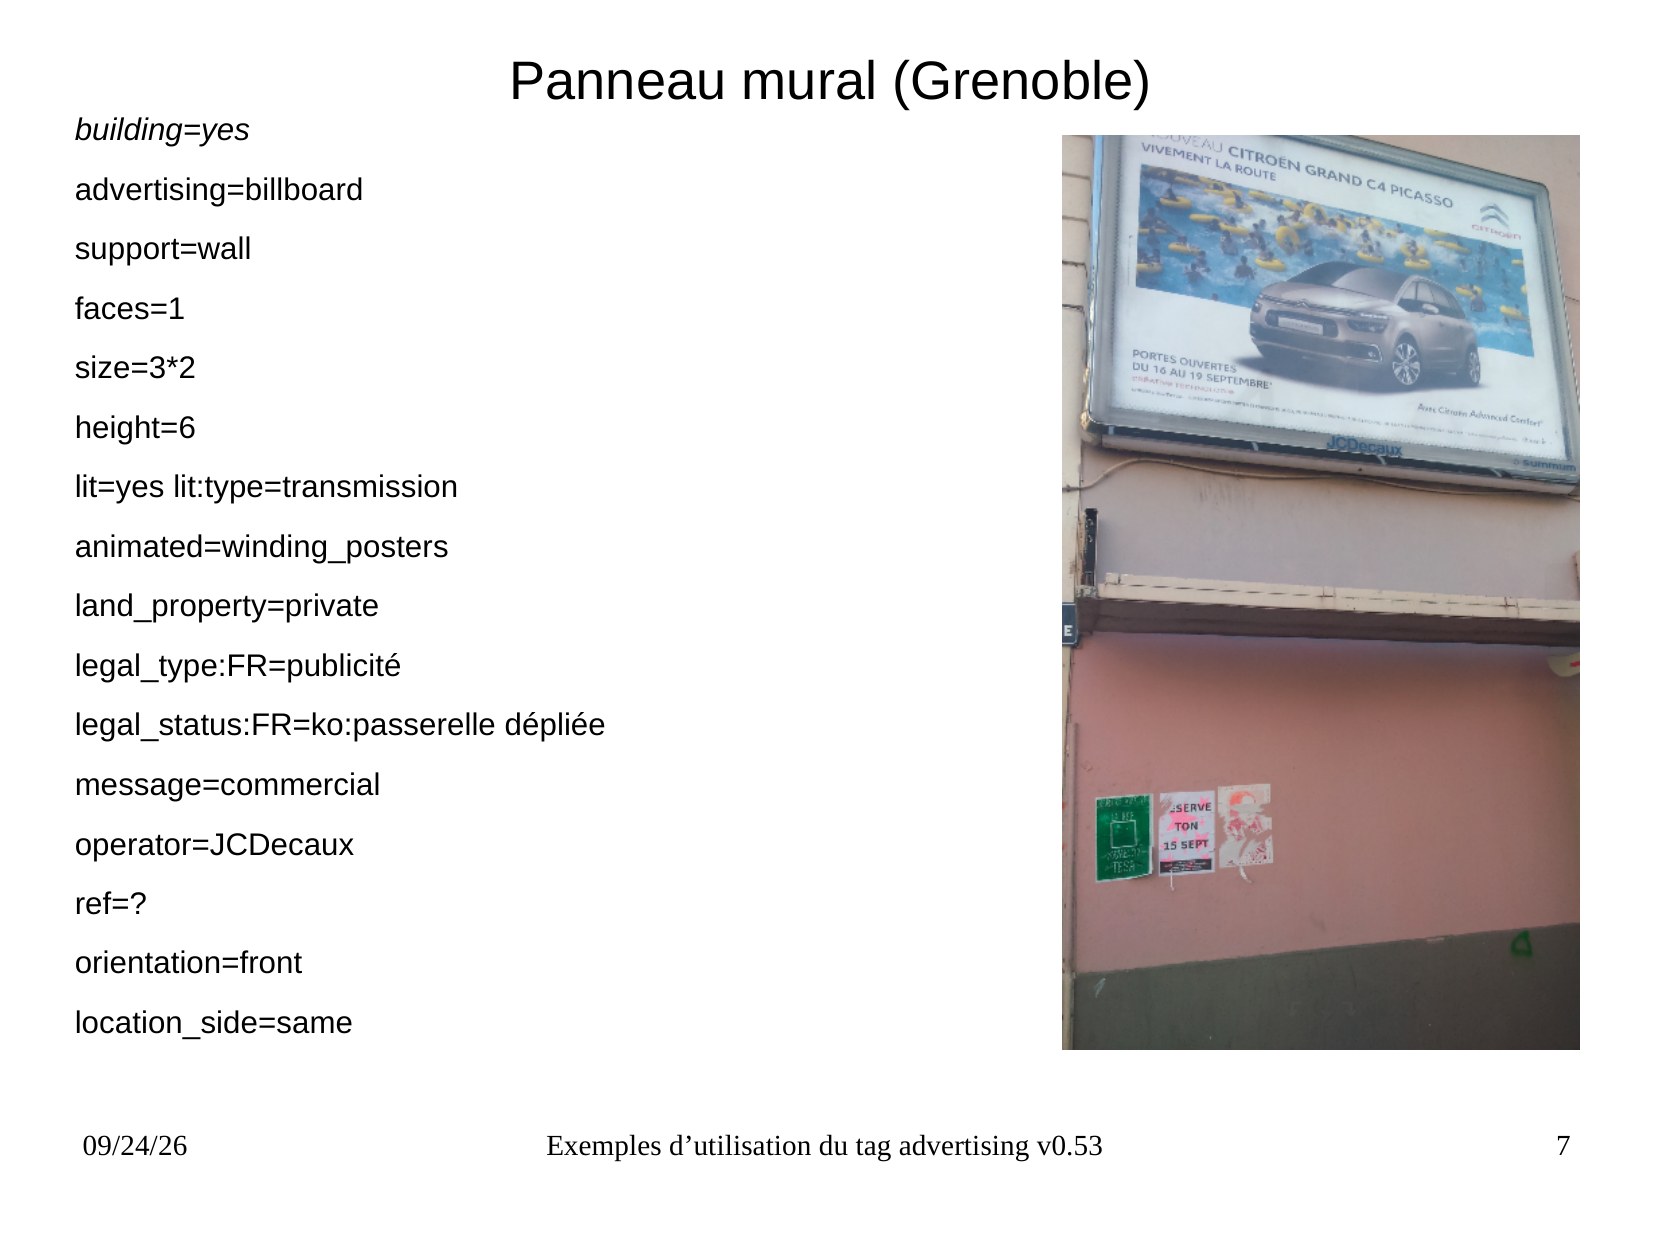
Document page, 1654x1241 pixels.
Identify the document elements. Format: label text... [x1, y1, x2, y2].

title Panneau mural (Grenoble) [86, 30, 1576, 133]
picture [1062, 135, 1580, 1051]
text_box building=yes advertising=billboard support=wall faces=1 size=3*2 height=6 lit=yes lit:type=transmission animated=winding_posters land_property=private legal_type:FR=publicité legal_status:FR=ko:passerelle dépliée message=commercial operator=JCDecaux ref=? orientation=front location_side=same [60, 105, 758, 1107]
